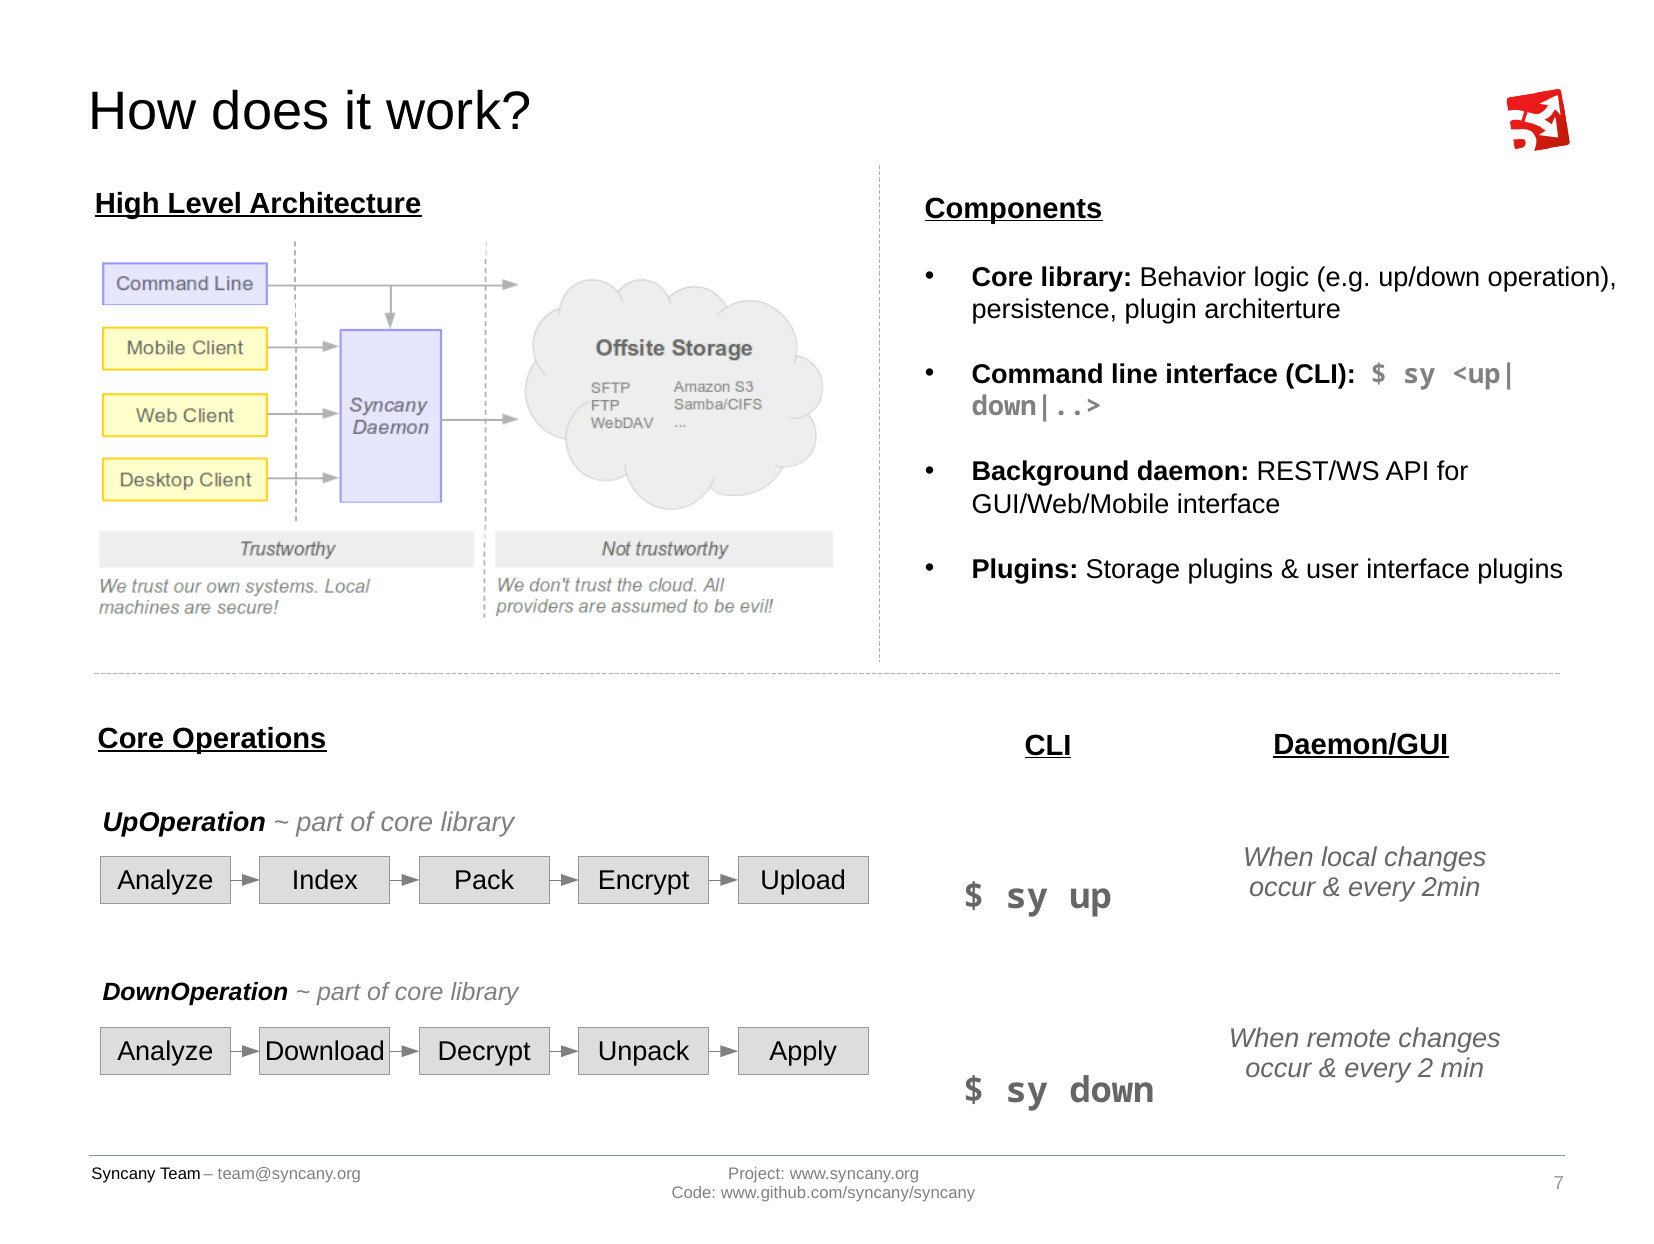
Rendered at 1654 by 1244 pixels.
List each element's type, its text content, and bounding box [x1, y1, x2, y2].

text_box Components Core library: Behavior logic (e.g. up/down operation), persistence, plugin architerture Command line interface (CLI): $ sy <up|down|..> Background daemon: REST/WS API for GUI/Web/Mobile interface Plugins: Storage plugins & user interface plugins [924, 188, 1630, 615]
text_box Encrypt [578, 856, 709, 904]
text_box Download [259, 1027, 390, 1075]
text_box Daemon/GUI [1258, 720, 1464, 769]
text_box Pack [419, 856, 550, 904]
text_box $ sy up $ sy down [948, 766, 1170, 1182]
text_box Upload [738, 856, 869, 904]
text_box Analyze [100, 856, 231, 904]
text_box Unpack [578, 1027, 709, 1075]
text_box <number> [1476, 1167, 1565, 1193]
title How does it work? [88, 82, 1343, 207]
text_box Apply [738, 1027, 869, 1075]
text_box When local changes occur & every 2min When remote changes occur & every 2 min [1214, 773, 1516, 1189]
text_box Core Operations [82, 714, 420, 763]
text_box Analyze [100, 1027, 231, 1075]
text_box High Level Architecture [78, 175, 548, 228]
text_box DownOperation ~ part of core library [87, 970, 535, 1014]
text_box Index [259, 856, 390, 904]
text_box UpOperation ~ part of core library [87, 799, 530, 845]
picture [1504, 86, 1572, 155]
picture [88, 240, 833, 628]
text_box Decrypt [419, 1027, 550, 1075]
text_box CLI [1009, 721, 1100, 766]
